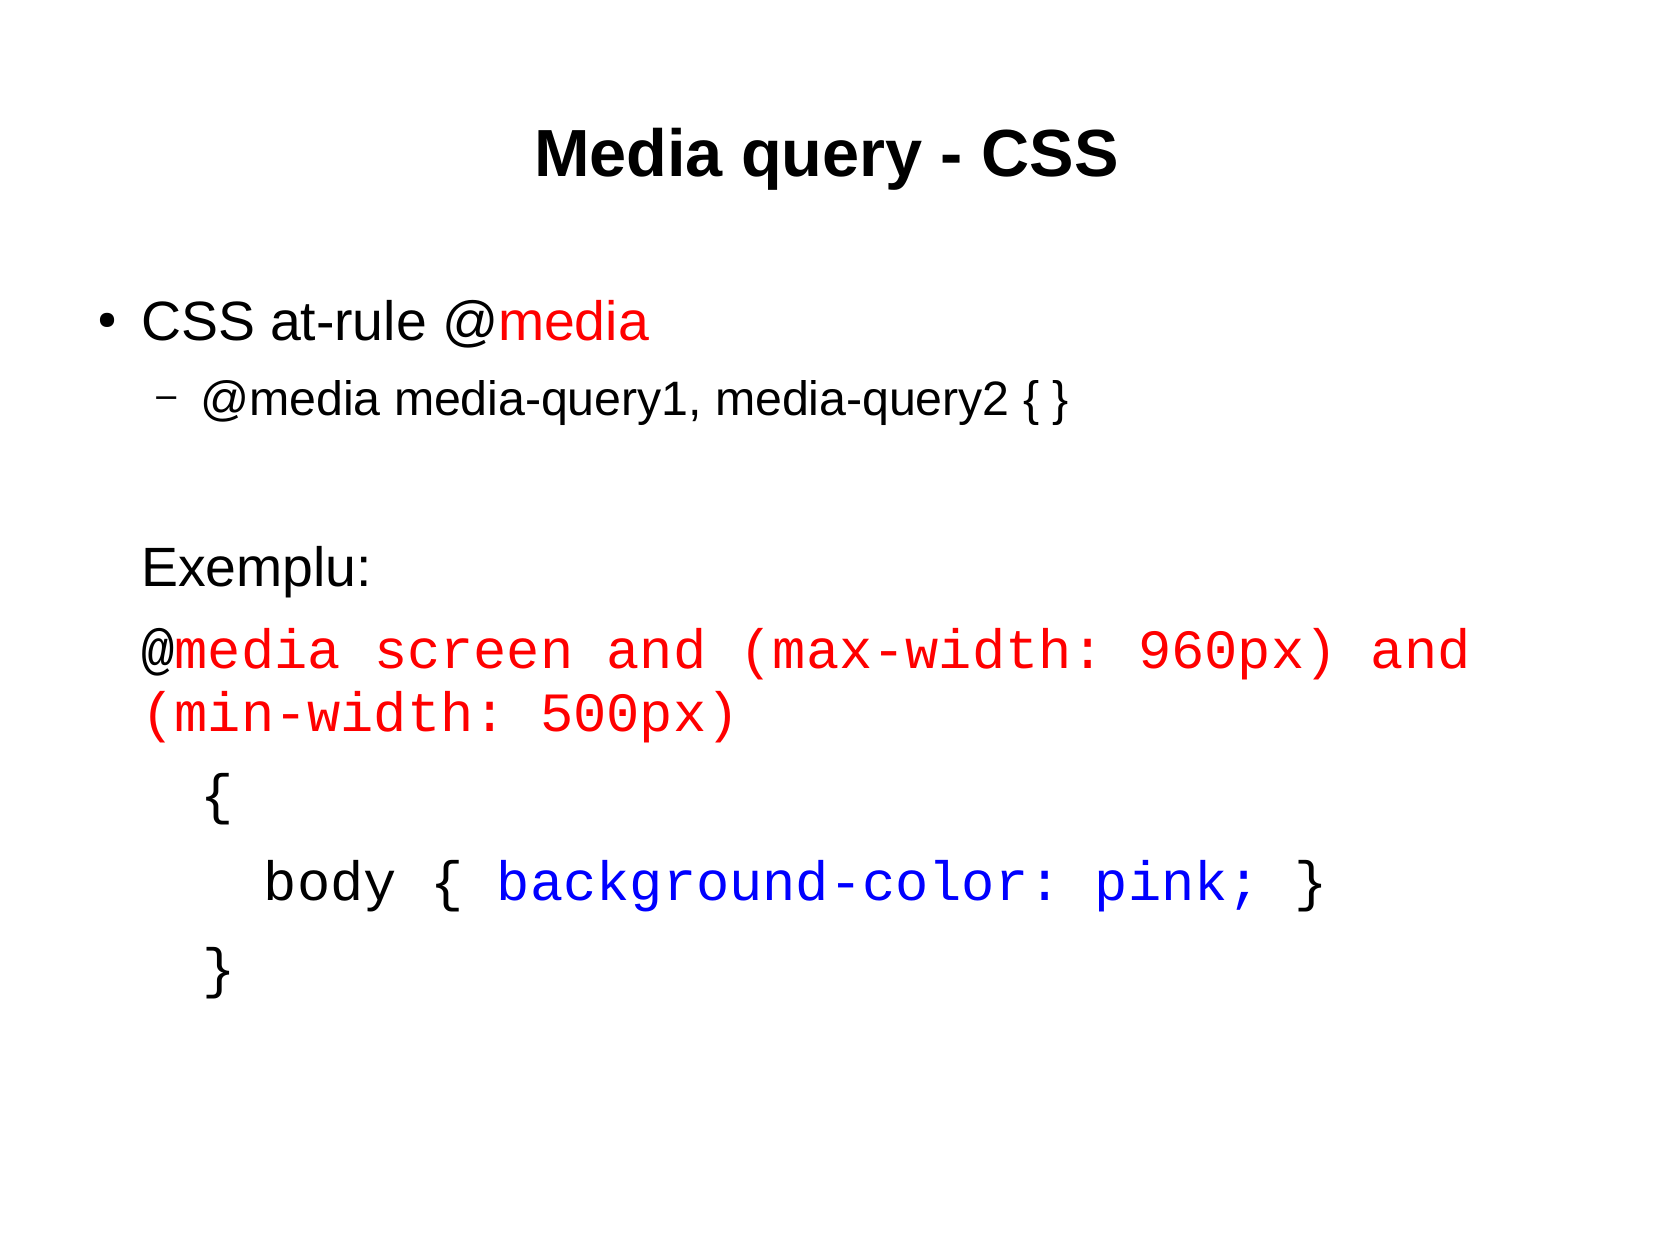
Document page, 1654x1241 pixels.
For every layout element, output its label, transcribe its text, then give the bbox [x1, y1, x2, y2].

title Media query - CSS [82, 49, 1571, 257]
list CSS at-rule @media @media media-query1, media-query2 { } Exemplu: @media screen and (max-width: 960px) and (min-width: 500px) { body { background-color: pink; } } [82, 290, 1571, 1010]
